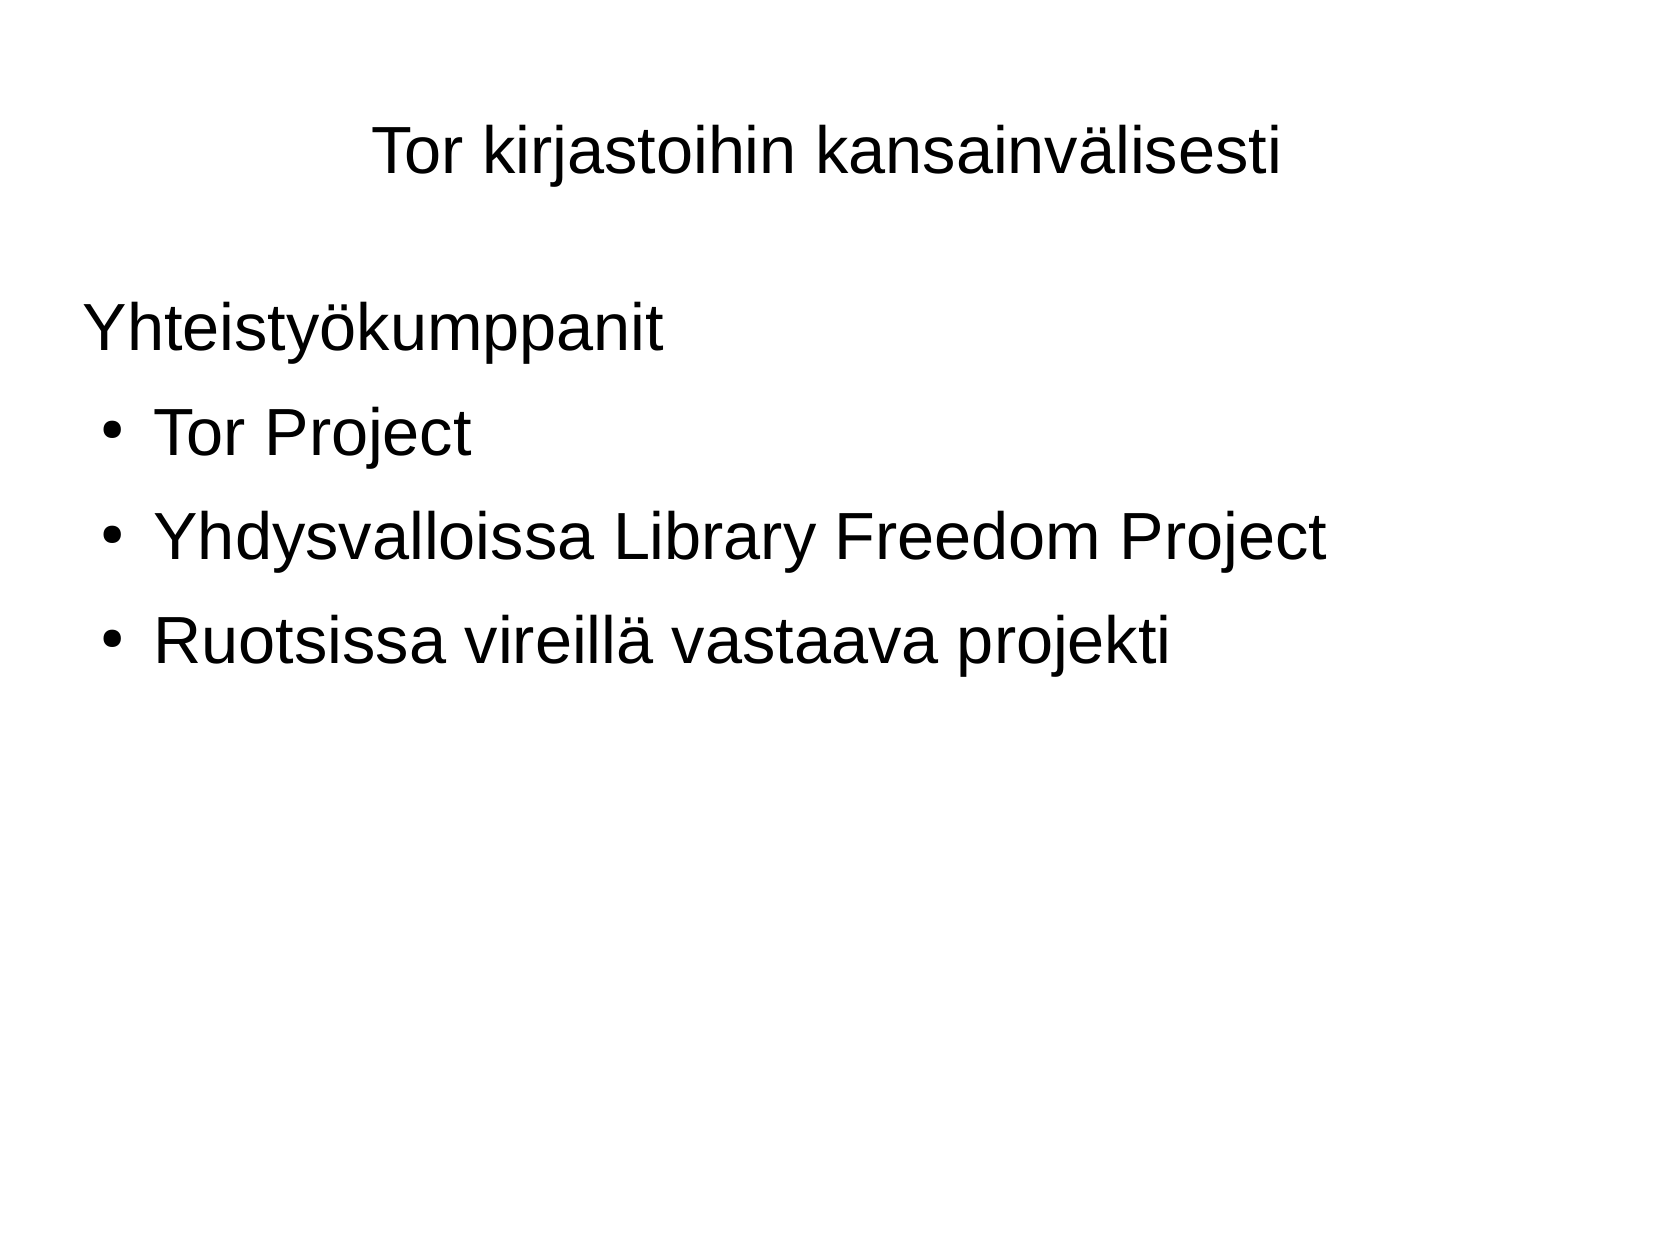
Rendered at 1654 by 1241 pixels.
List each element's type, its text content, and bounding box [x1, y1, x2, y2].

list Yhteistyökumppanit Tor Project Yhdysvalloissa Library Freedom Project Ruotsissa vireillä vastaava projekti [82, 290, 1571, 1010]
title Tor kirjastoihin kansainvälisesti [82, 47, 1571, 255]
